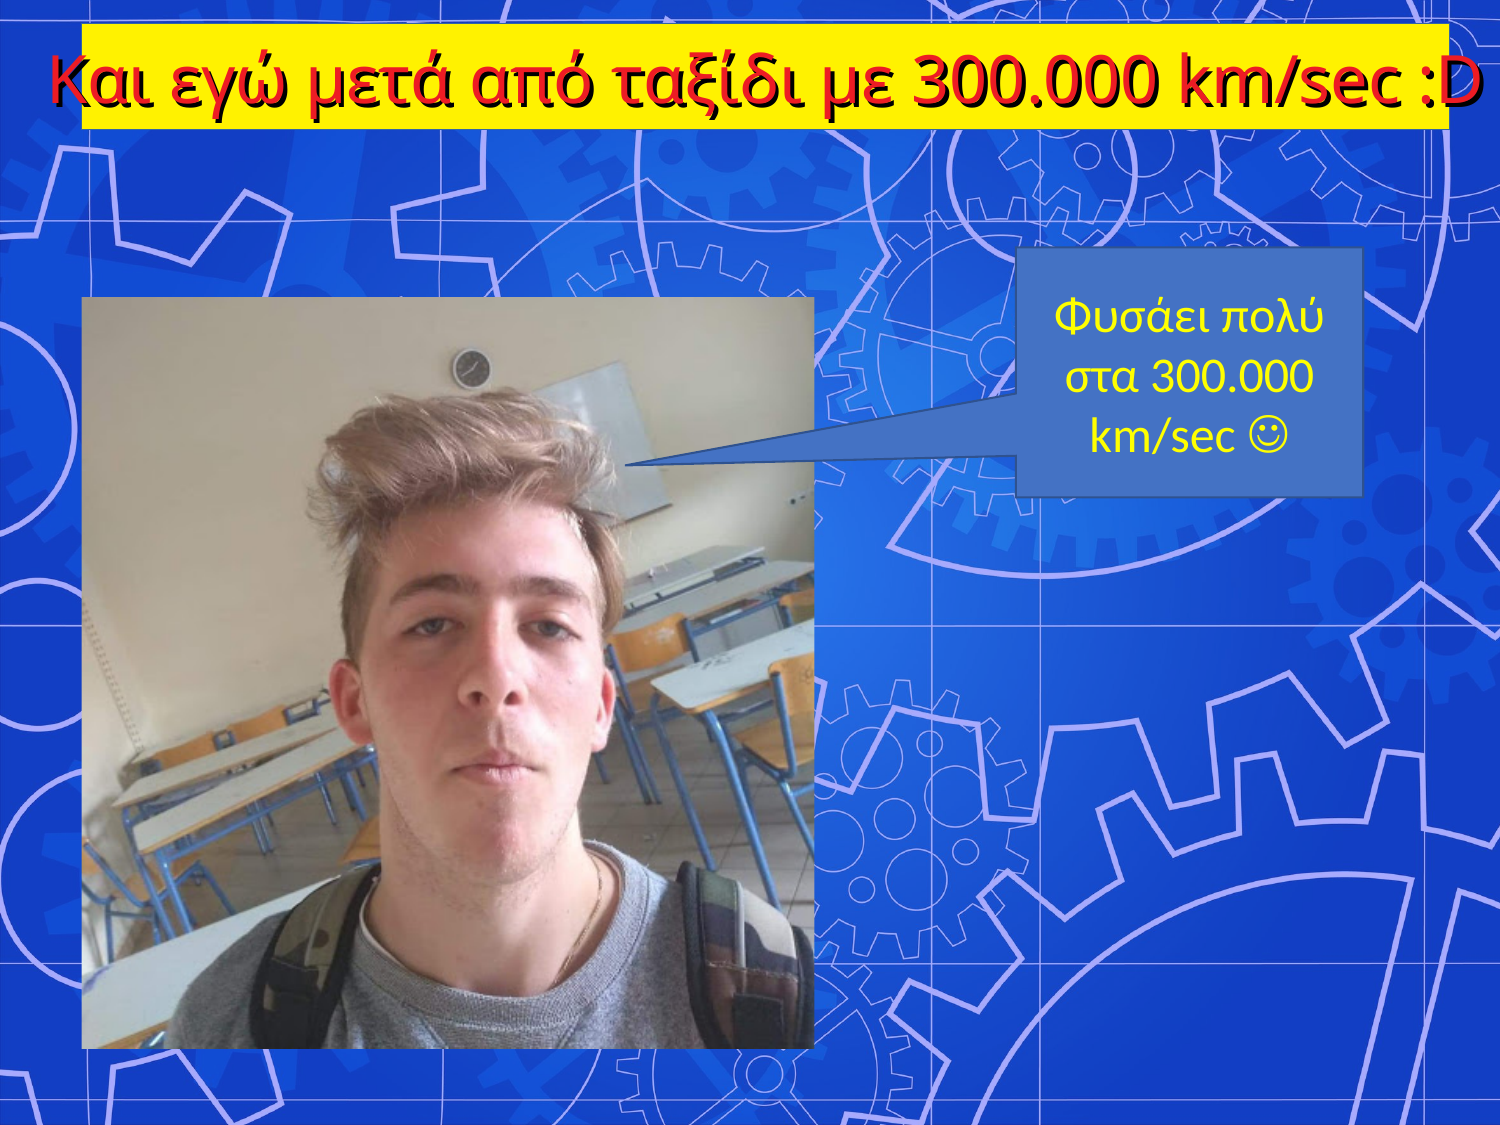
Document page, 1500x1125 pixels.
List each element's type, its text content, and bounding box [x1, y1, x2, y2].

picture [81, 297, 815, 1049]
text_box Και εγώ μετά από ταξίδι με 300.000 km/sec :D [81, 23, 1450, 130]
text_box Φυσάει πολύ στα 300.000 km/sec  [624, 247, 1364, 498]
